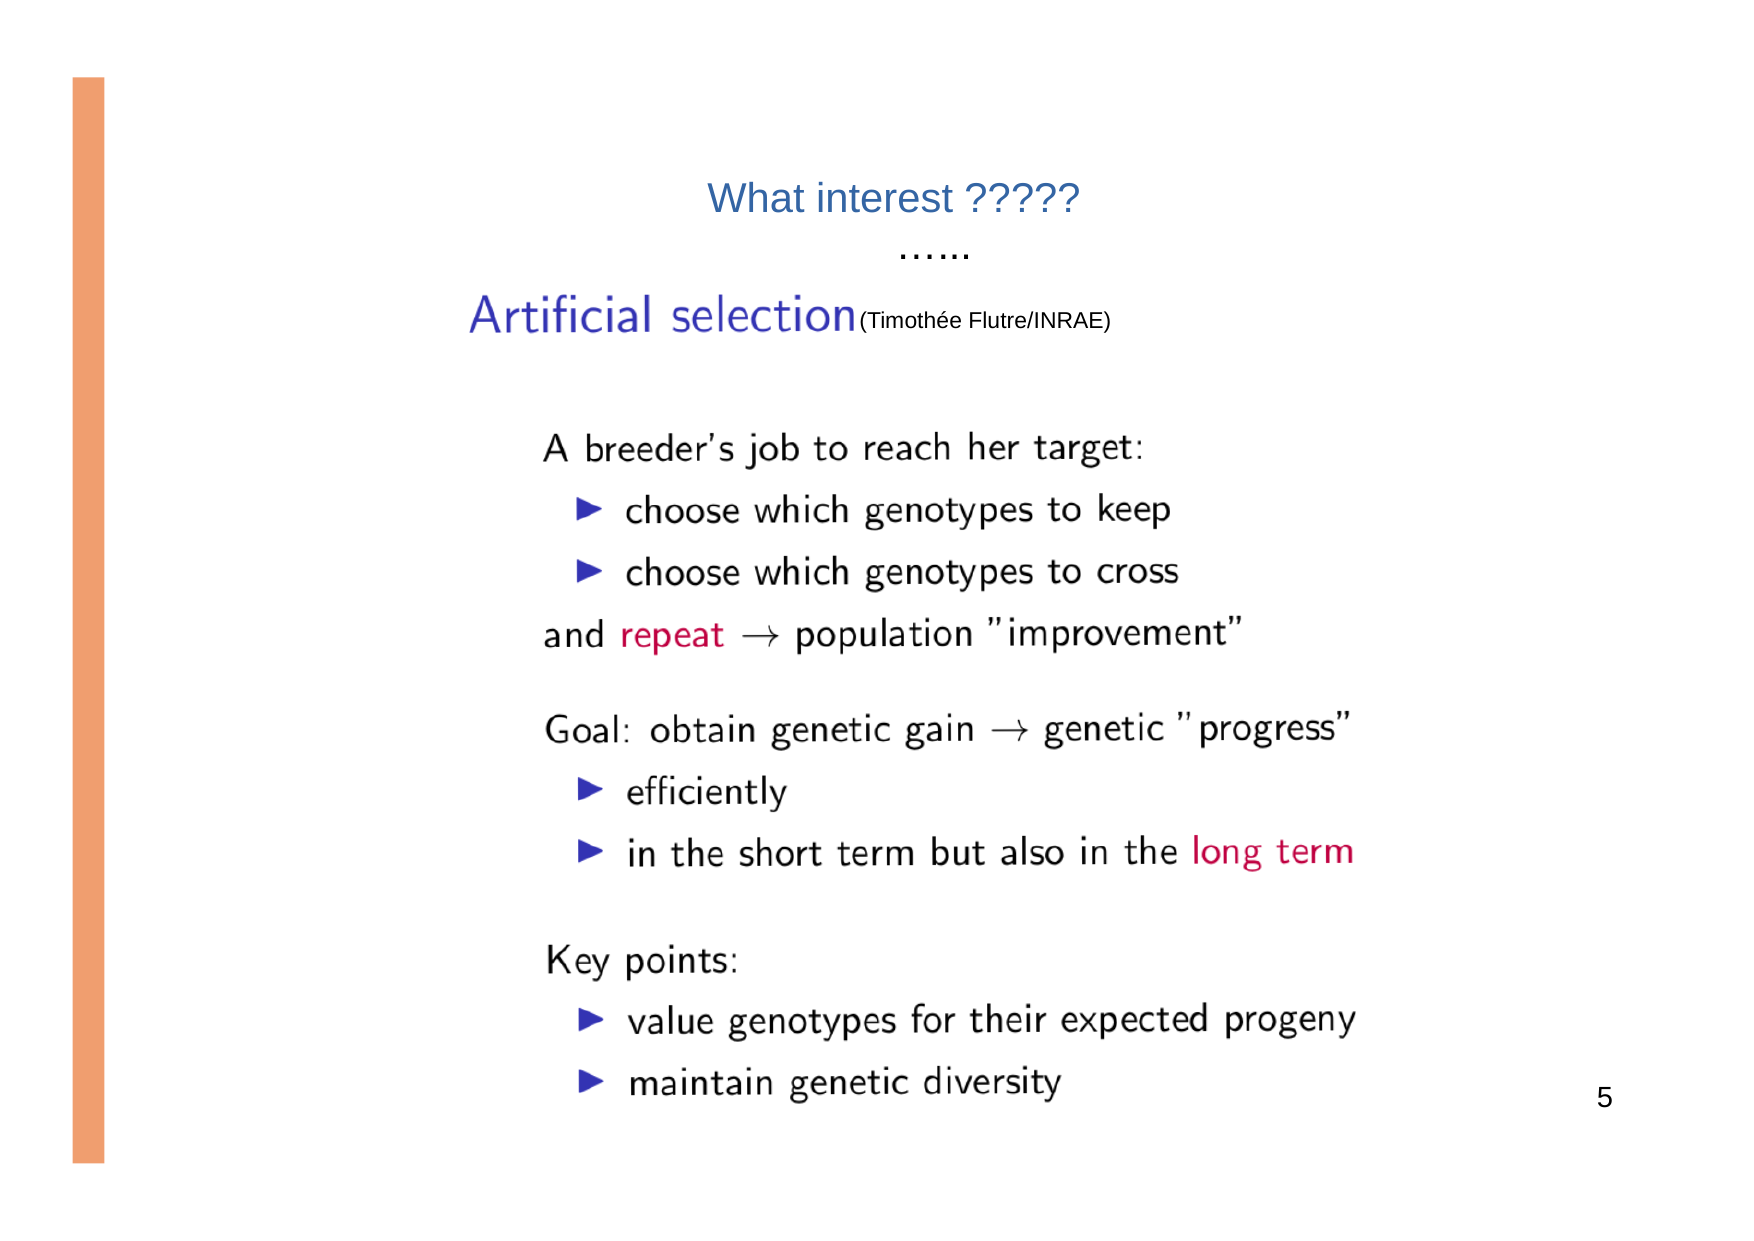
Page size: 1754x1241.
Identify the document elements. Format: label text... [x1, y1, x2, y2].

text_box What interest ????? [692, 167, 1170, 229]
text_box (Timothée Flutre/INRAE) [844, 300, 1191, 342]
picture [447, 271, 1439, 1128]
text_box …... [880, 214, 993, 276]
text_box [72, 77, 105, 1164]
